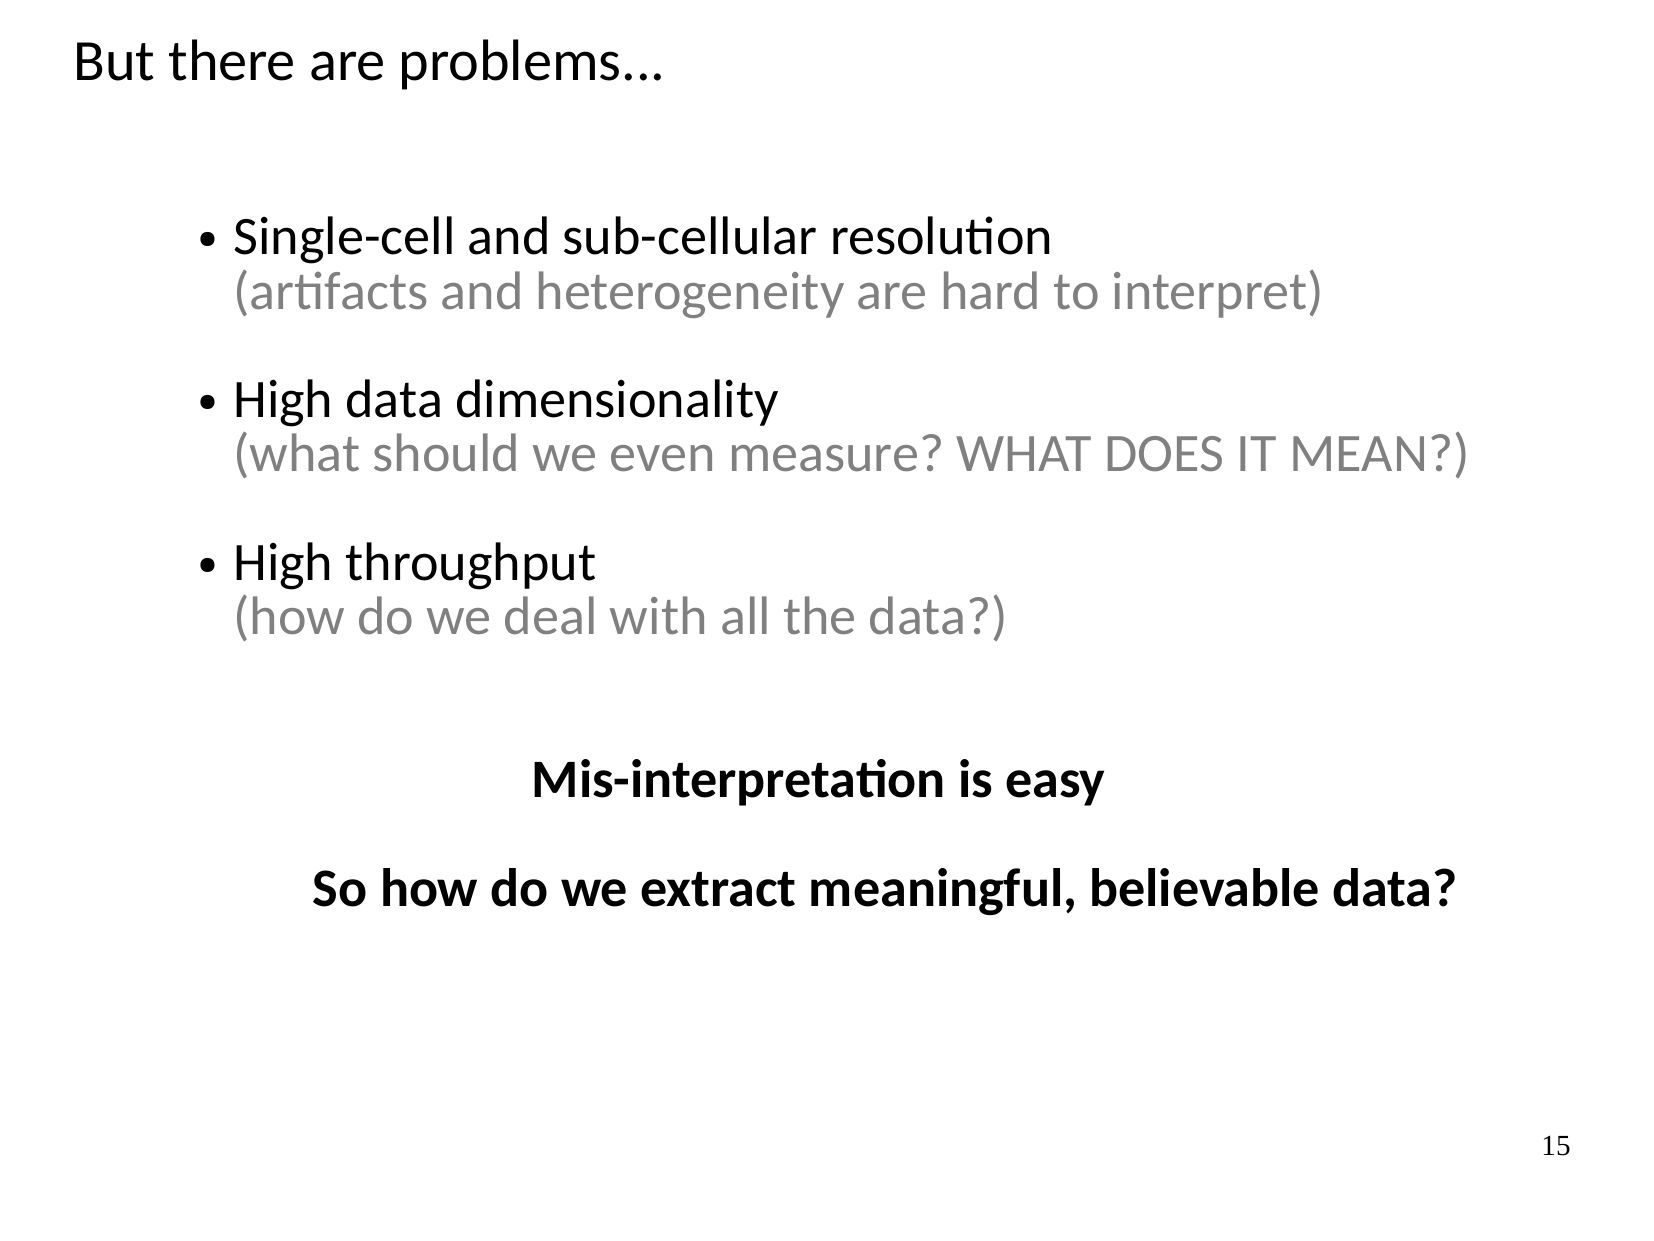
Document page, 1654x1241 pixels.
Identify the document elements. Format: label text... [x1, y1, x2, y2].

text_box But there are problems... [59, 29, 1536, 148]
text_box Single-cell and sub-cellular resolution (artifacts and heterogeneity are hard to interpret) High data dimensionality (what should we even measure? WHAT DOES IT MEAN?) High throughput (how do we deal with all the data?) Mis-interpretation is easy So how do we extract meaningful, believable data? [147, 206, 1625, 1083]
